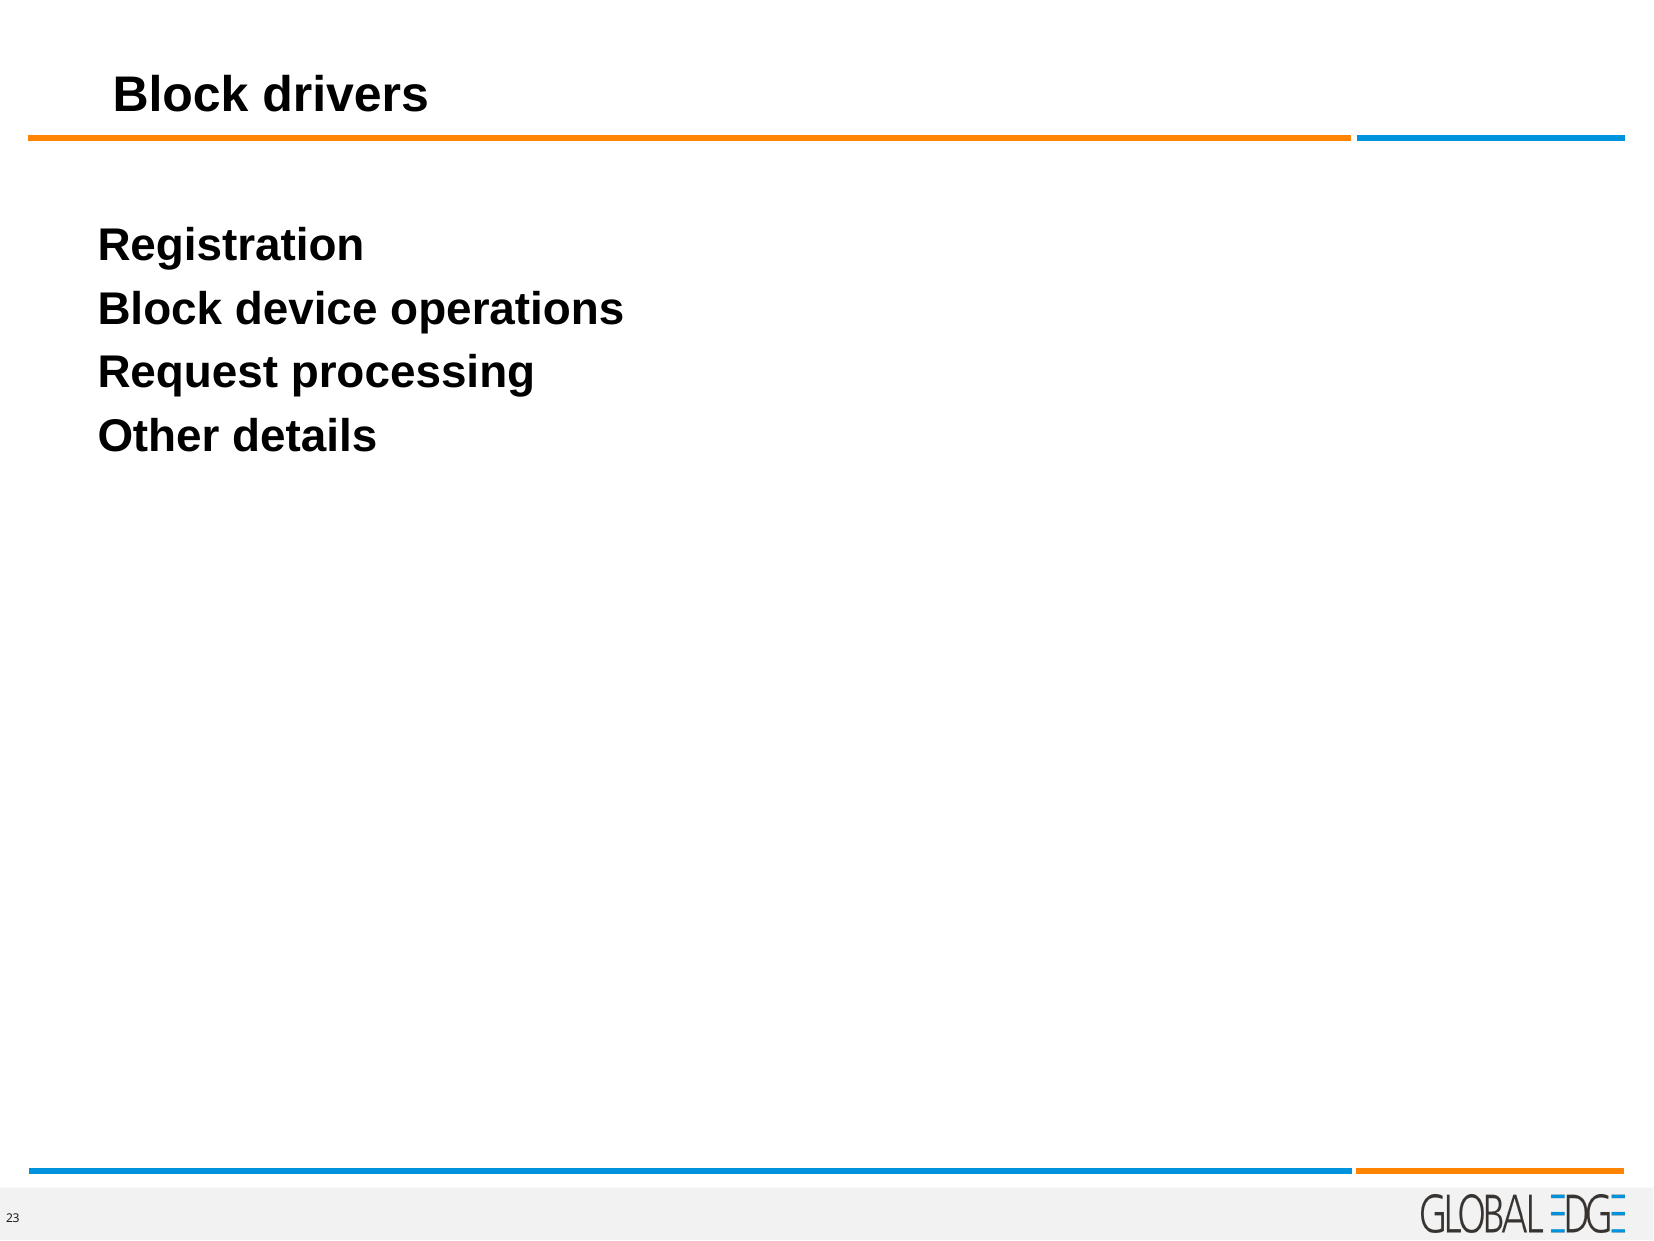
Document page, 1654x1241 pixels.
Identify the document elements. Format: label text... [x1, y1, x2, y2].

text_box Block drivers [97, 59, 567, 131]
text_box Registration Block device operations Request processing Other details [82, 211, 774, 485]
picture [1421, 1194, 1625, 1233]
